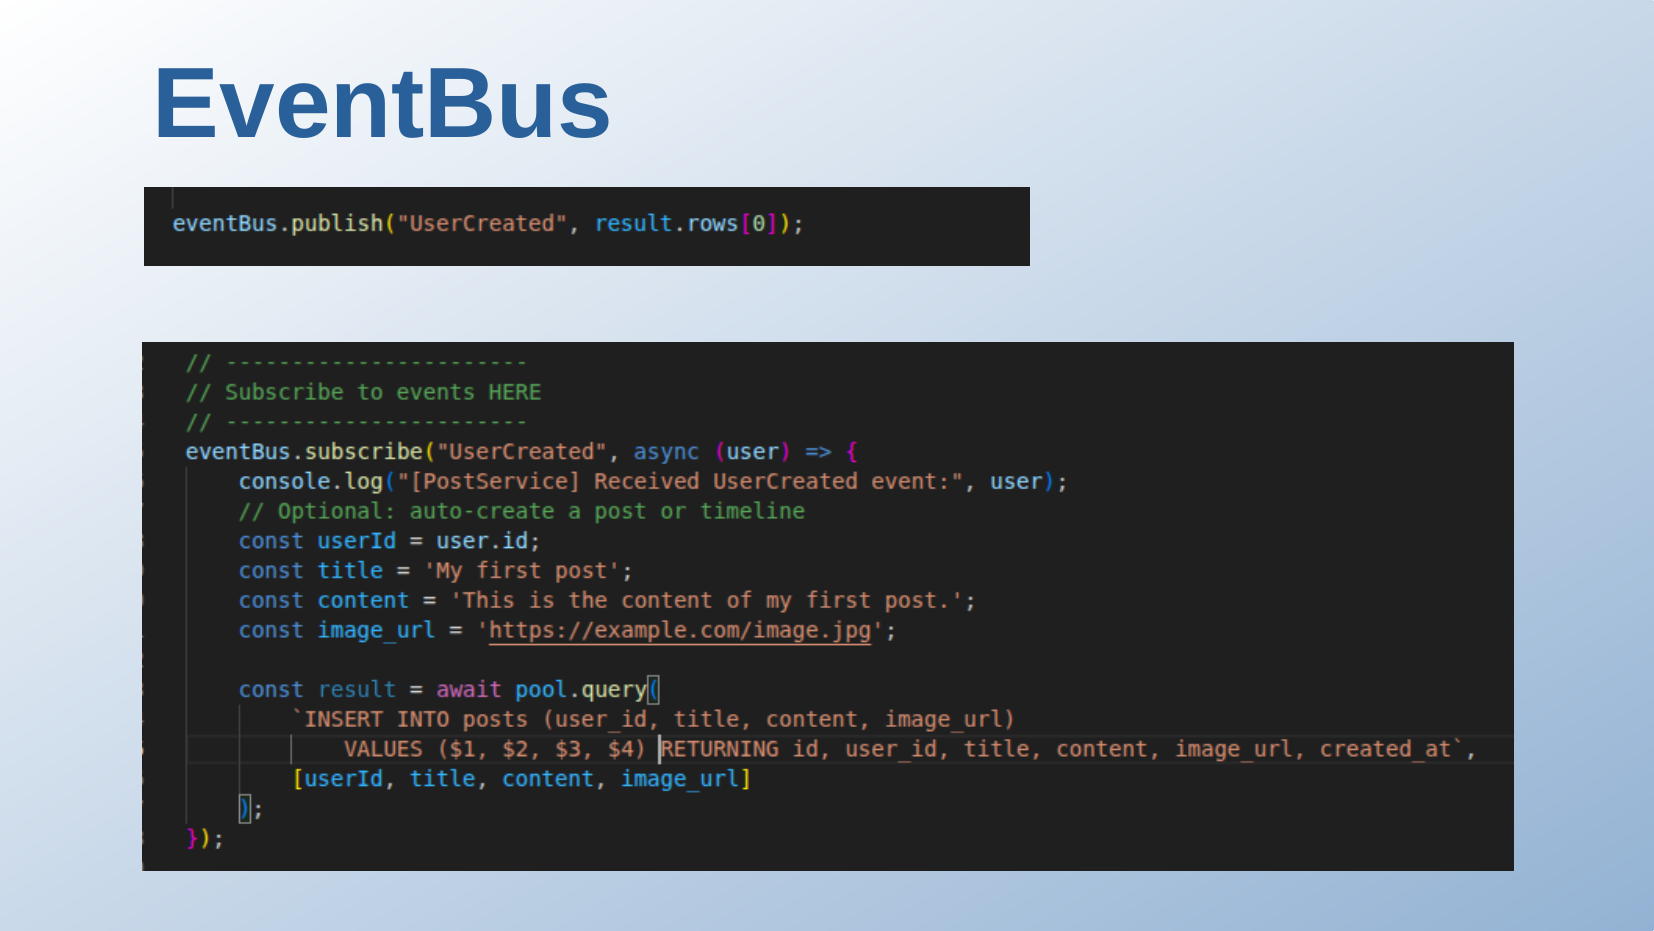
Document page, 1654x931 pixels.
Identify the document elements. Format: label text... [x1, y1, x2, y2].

picture [142, 342, 1514, 871]
picture [144, 187, 1030, 266]
text_box EventBus [138, 39, 1451, 174]
